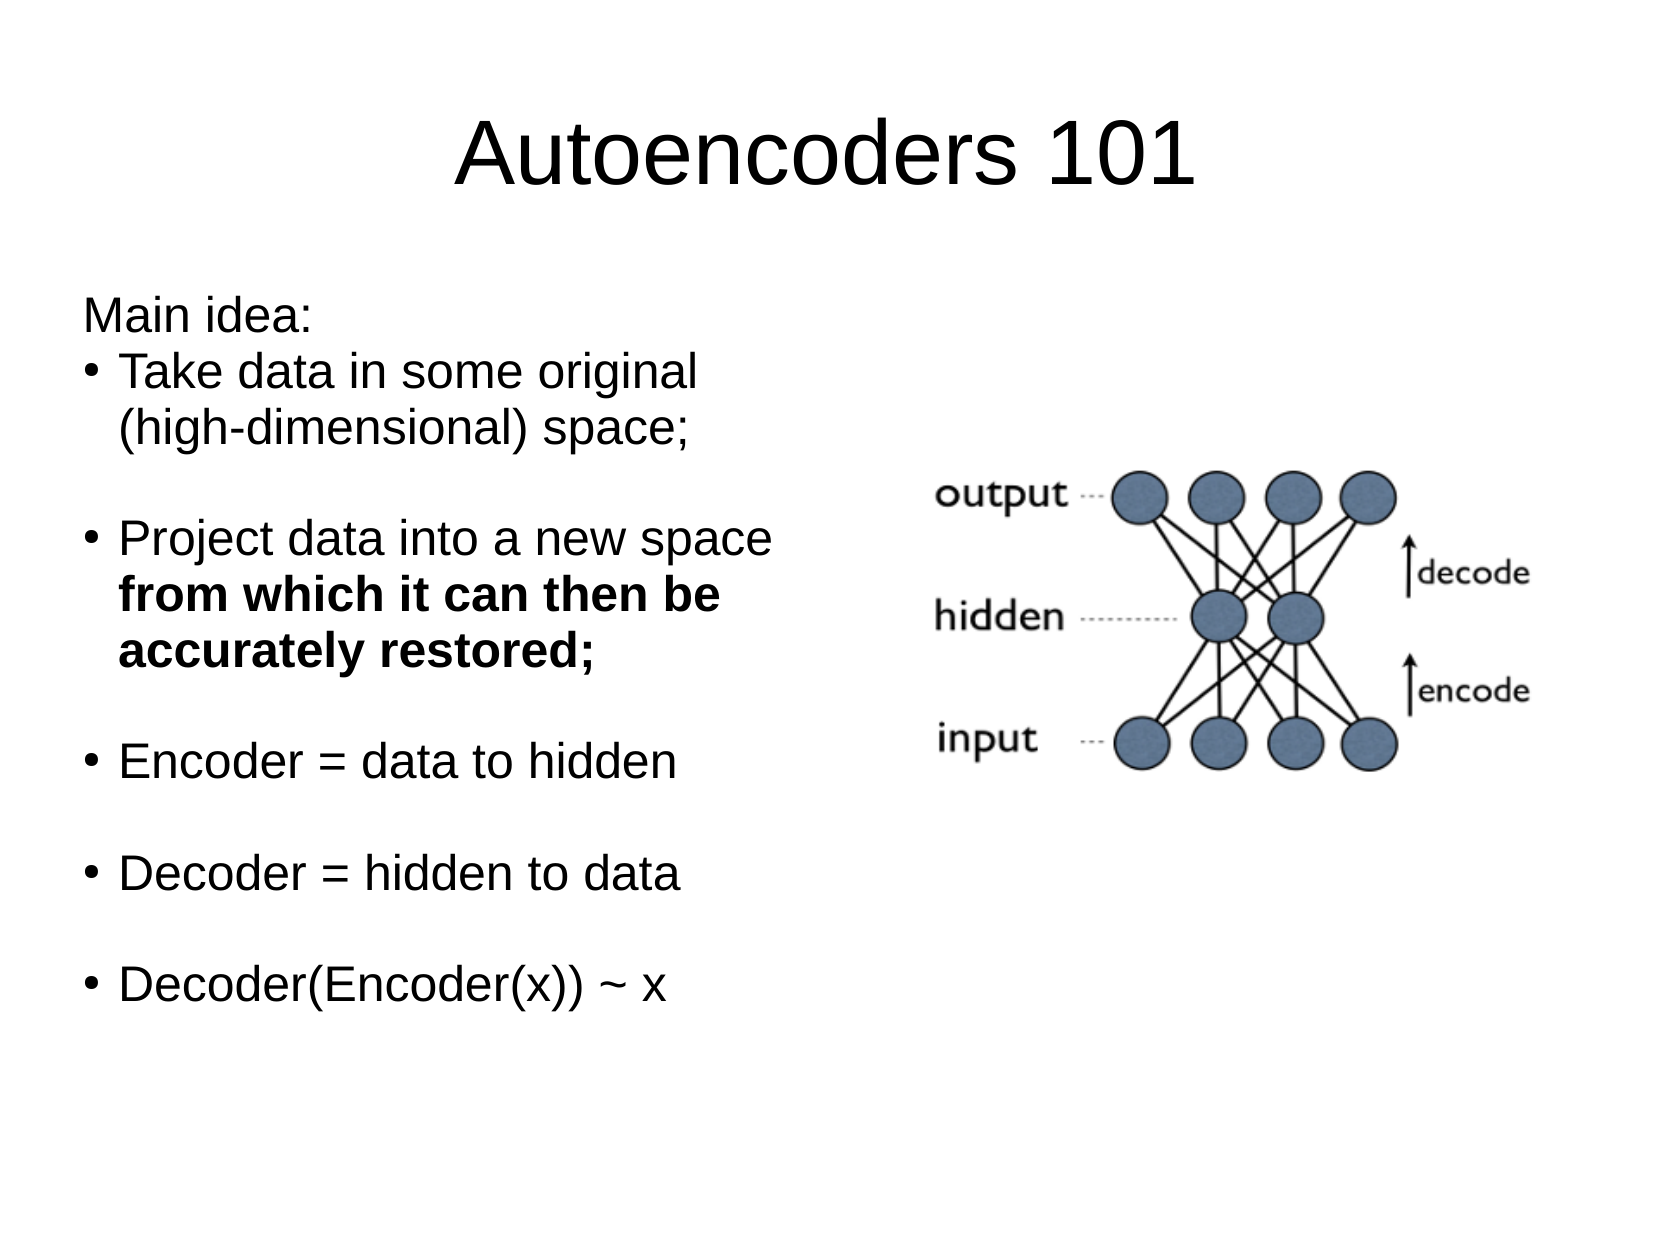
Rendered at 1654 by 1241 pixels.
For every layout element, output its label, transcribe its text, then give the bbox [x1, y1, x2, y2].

picture [912, 458, 1549, 785]
title Autoencoders 101 [82, 49, 1571, 257]
subtitle Main idea: Take data in some original (high-dimensional) space; Project data into a new space from which it can then be accurately restored; Encoder = data to hidden Decoder = hidden to data Decoder(Encoder(x)) ~ x [82, 283, 781, 1016]
